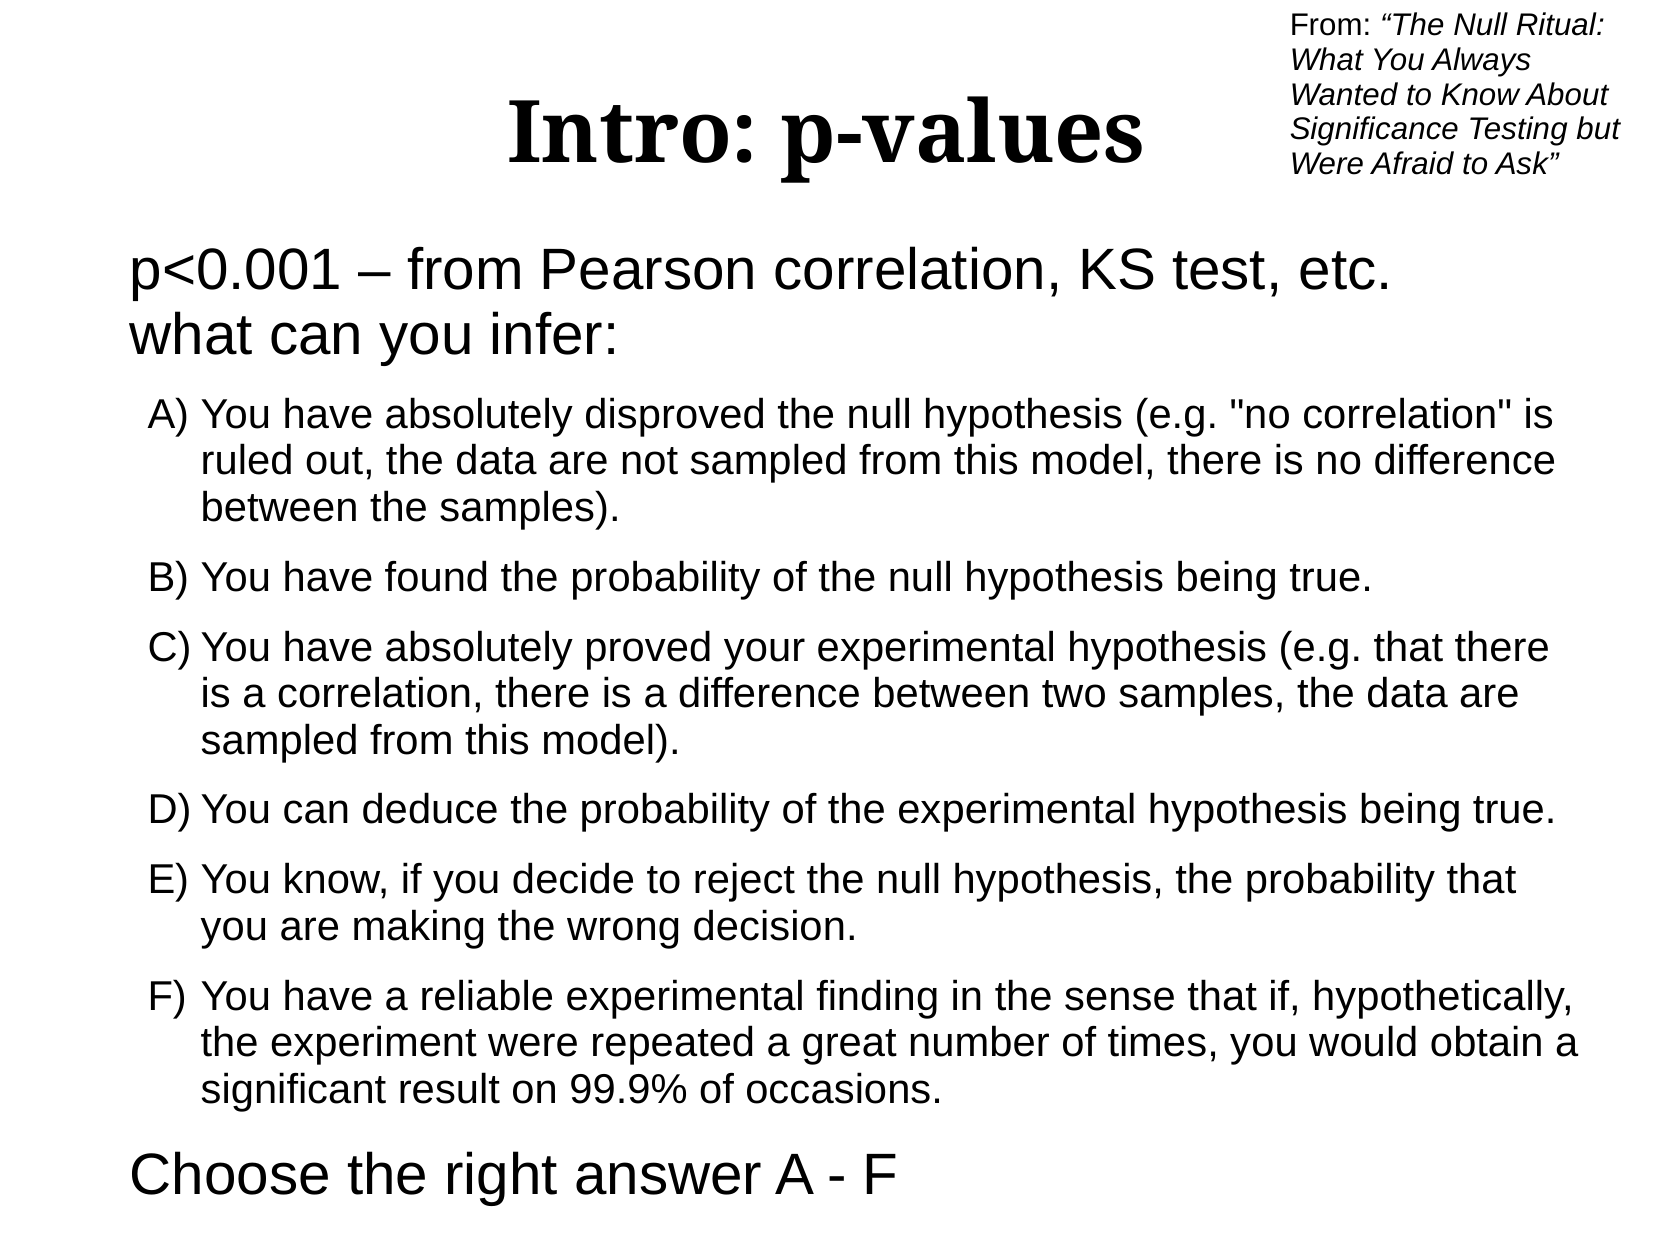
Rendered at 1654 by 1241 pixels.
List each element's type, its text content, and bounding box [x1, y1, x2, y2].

list p<0.001 – from Pearson correlation, KS test, etc. what can you infer: You have absolutely disproved the null hypothesis (e.g. "no correlation" is ruled out, the data are not sampled from this model, there is no difference between the samples). You have found the probability of the null hypothesis being true. You have absolutely proved your experimental hypothesis (e.g. that there is a correlation, there is a difference between two samples, the data are sampled from this model). You can deduce the probability of the experimental hypothesis being true. You know, if you decide to reject the null hypothesis, the probability that you are making the wrong decision. You have a reliable experimental finding in the sense that if, hypothetically, the experiment were repeated a great number of times, you would obtain a significant result on 99.9% of occasions. Choose the right answer A - F [58, 236, 1589, 1227]
title Intro: p-values [82, 25, 1571, 233]
text_box From: “The Null Ritual: What You Always Wanted to Know About Significance Testing but Were Afraid to Ask” [1275, 0, 1651, 189]
